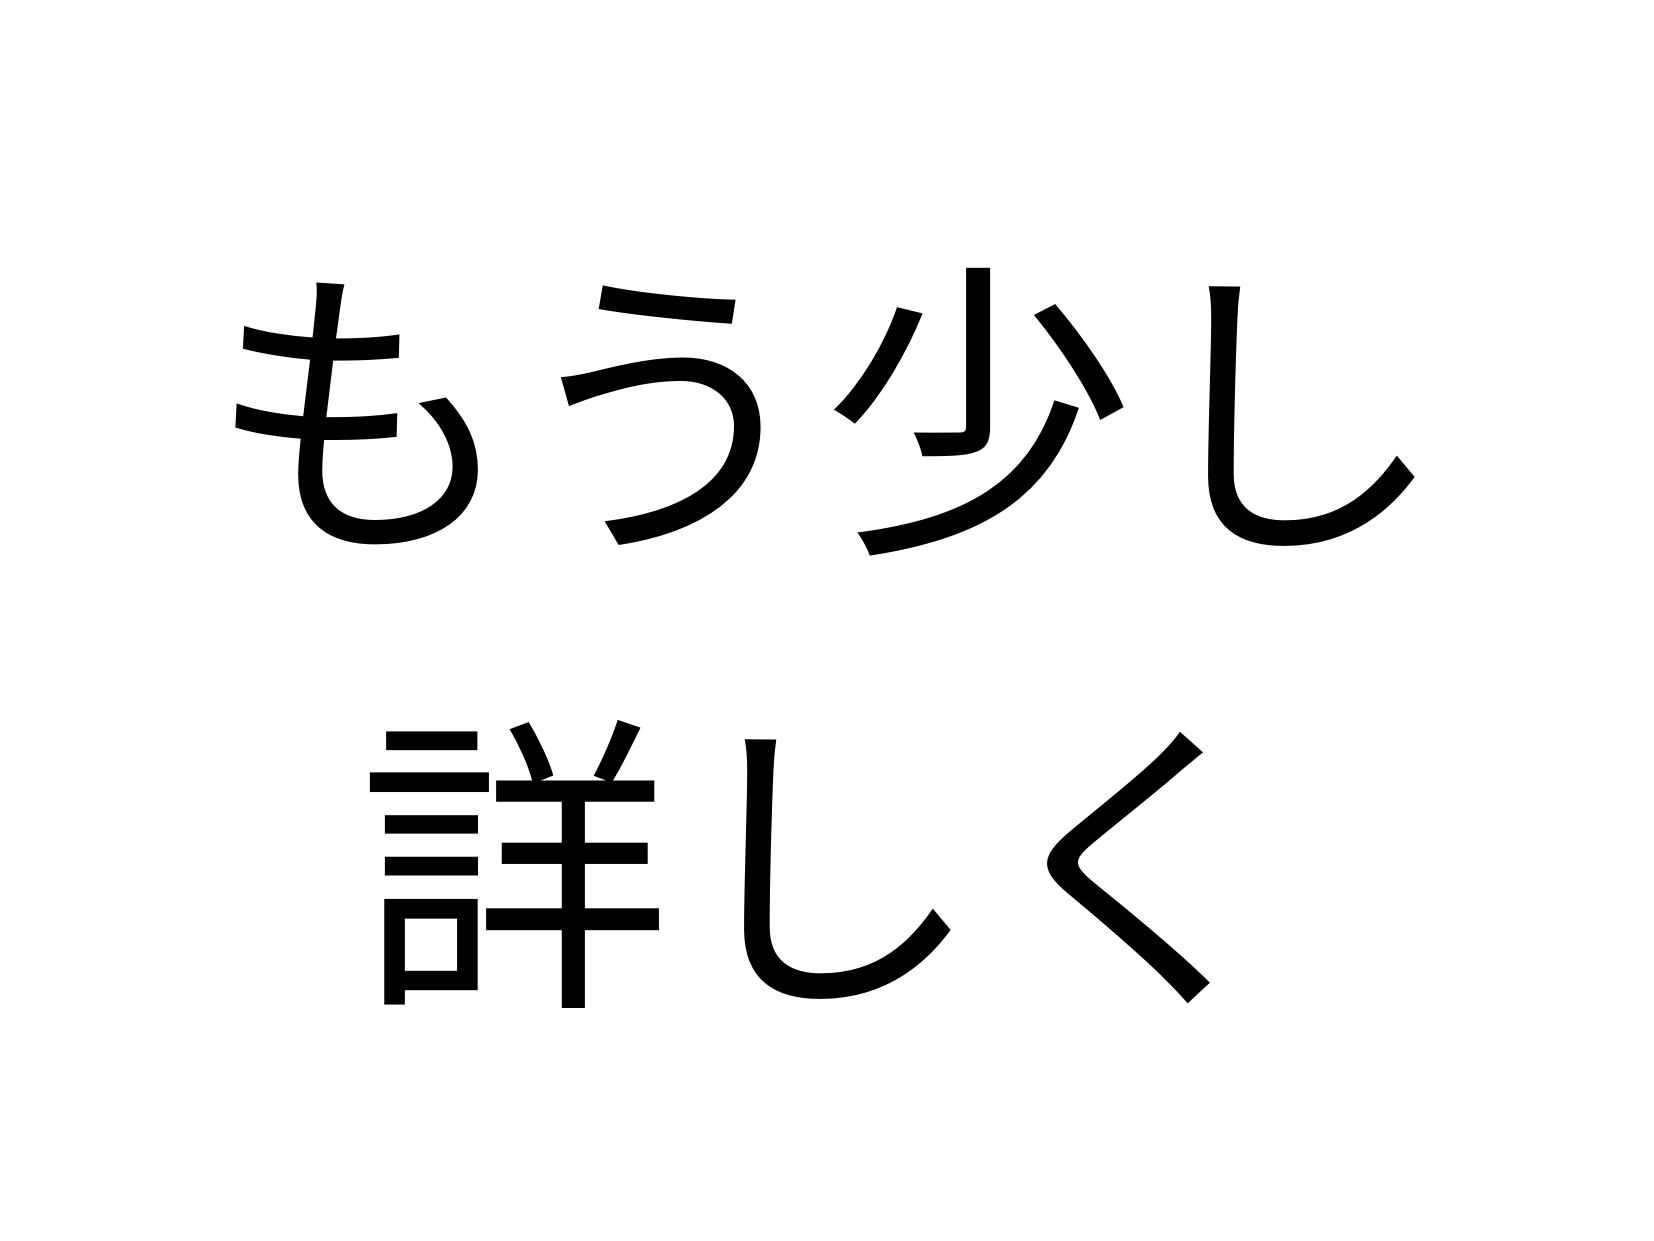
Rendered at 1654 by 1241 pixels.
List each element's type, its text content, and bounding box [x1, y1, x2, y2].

title もう少し詳しく [82, 151, 1571, 1090]
